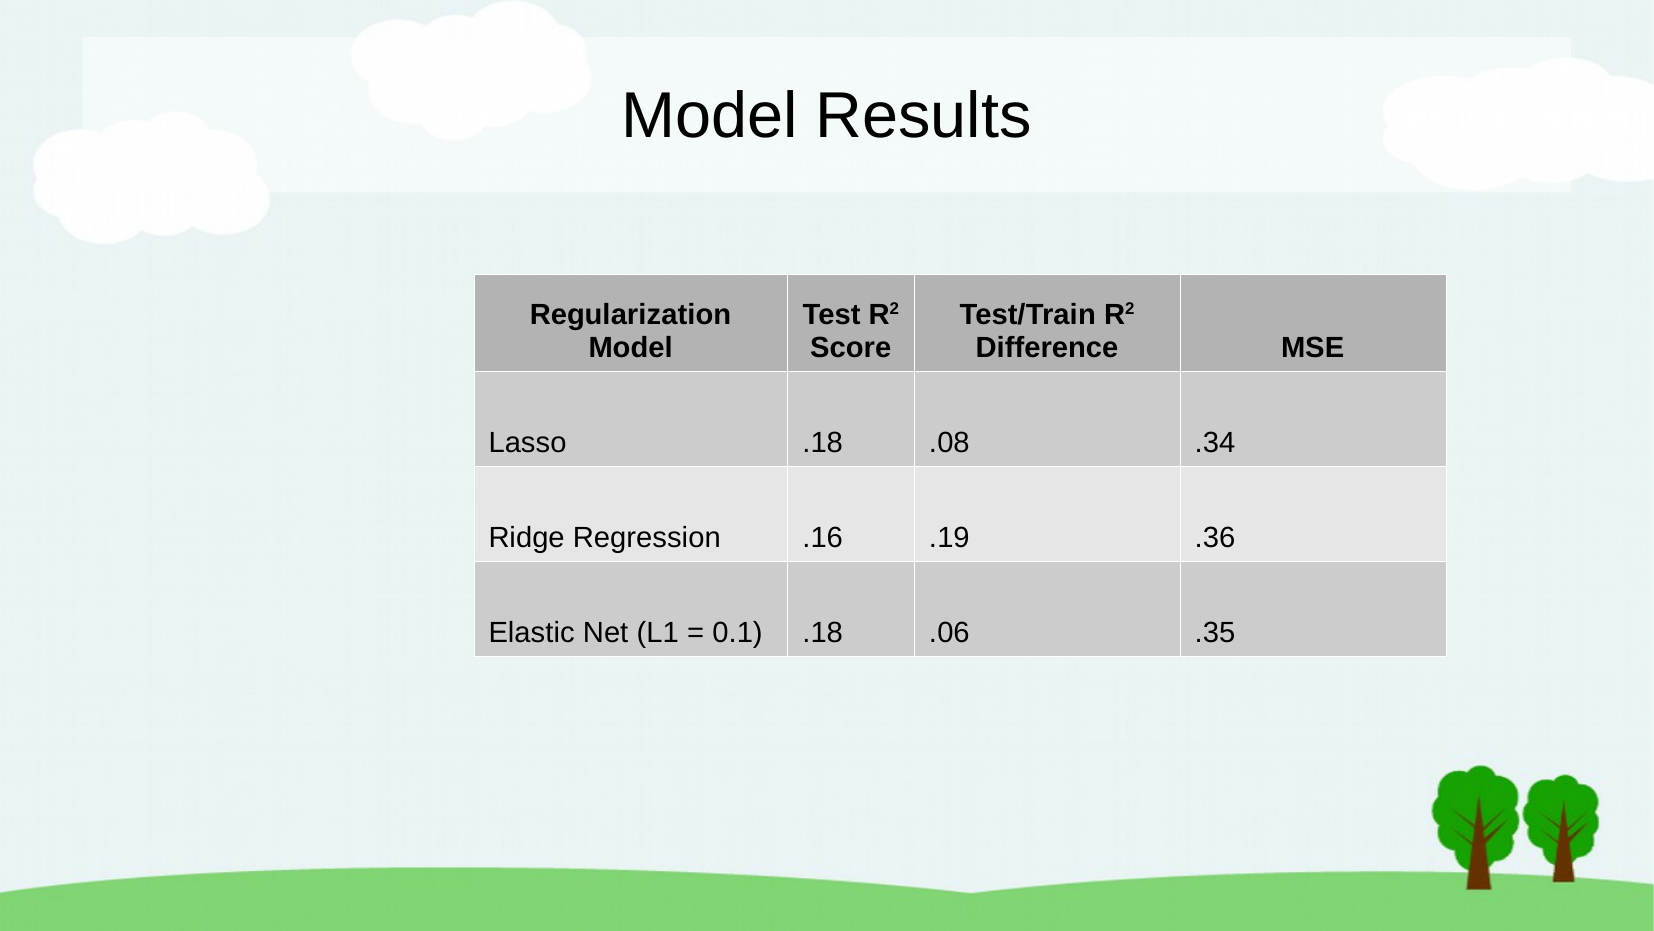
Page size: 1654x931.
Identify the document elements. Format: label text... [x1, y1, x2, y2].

table_cell Lasso [475, 372, 787, 466]
table_cell .16 [788, 467, 914, 561]
table_cell .36 [1181, 467, 1446, 561]
table_header Regularization Model [475, 275, 787, 371]
table_cell .34 [1181, 372, 1446, 466]
table_cell .06 [915, 562, 1180, 656]
table_cell .35 [1181, 562, 1446, 656]
table_cell Ridge Regression [475, 467, 787, 561]
table_cell .19 [915, 467, 1180, 561]
picture [0, 0, 1654, 931]
table_header Test R2 Score [788, 275, 914, 371]
table_cell .18 [788, 562, 914, 656]
table_cell Elastic Net (L1 = 0.1) [475, 562, 787, 656]
title Model Results [82, 37, 1571, 193]
table_header Test/Train R2 Difference [915, 275, 1180, 371]
table_cell .08 [915, 372, 1180, 466]
table_cell .18 [788, 372, 914, 466]
table_header MSE [1181, 275, 1446, 371]
